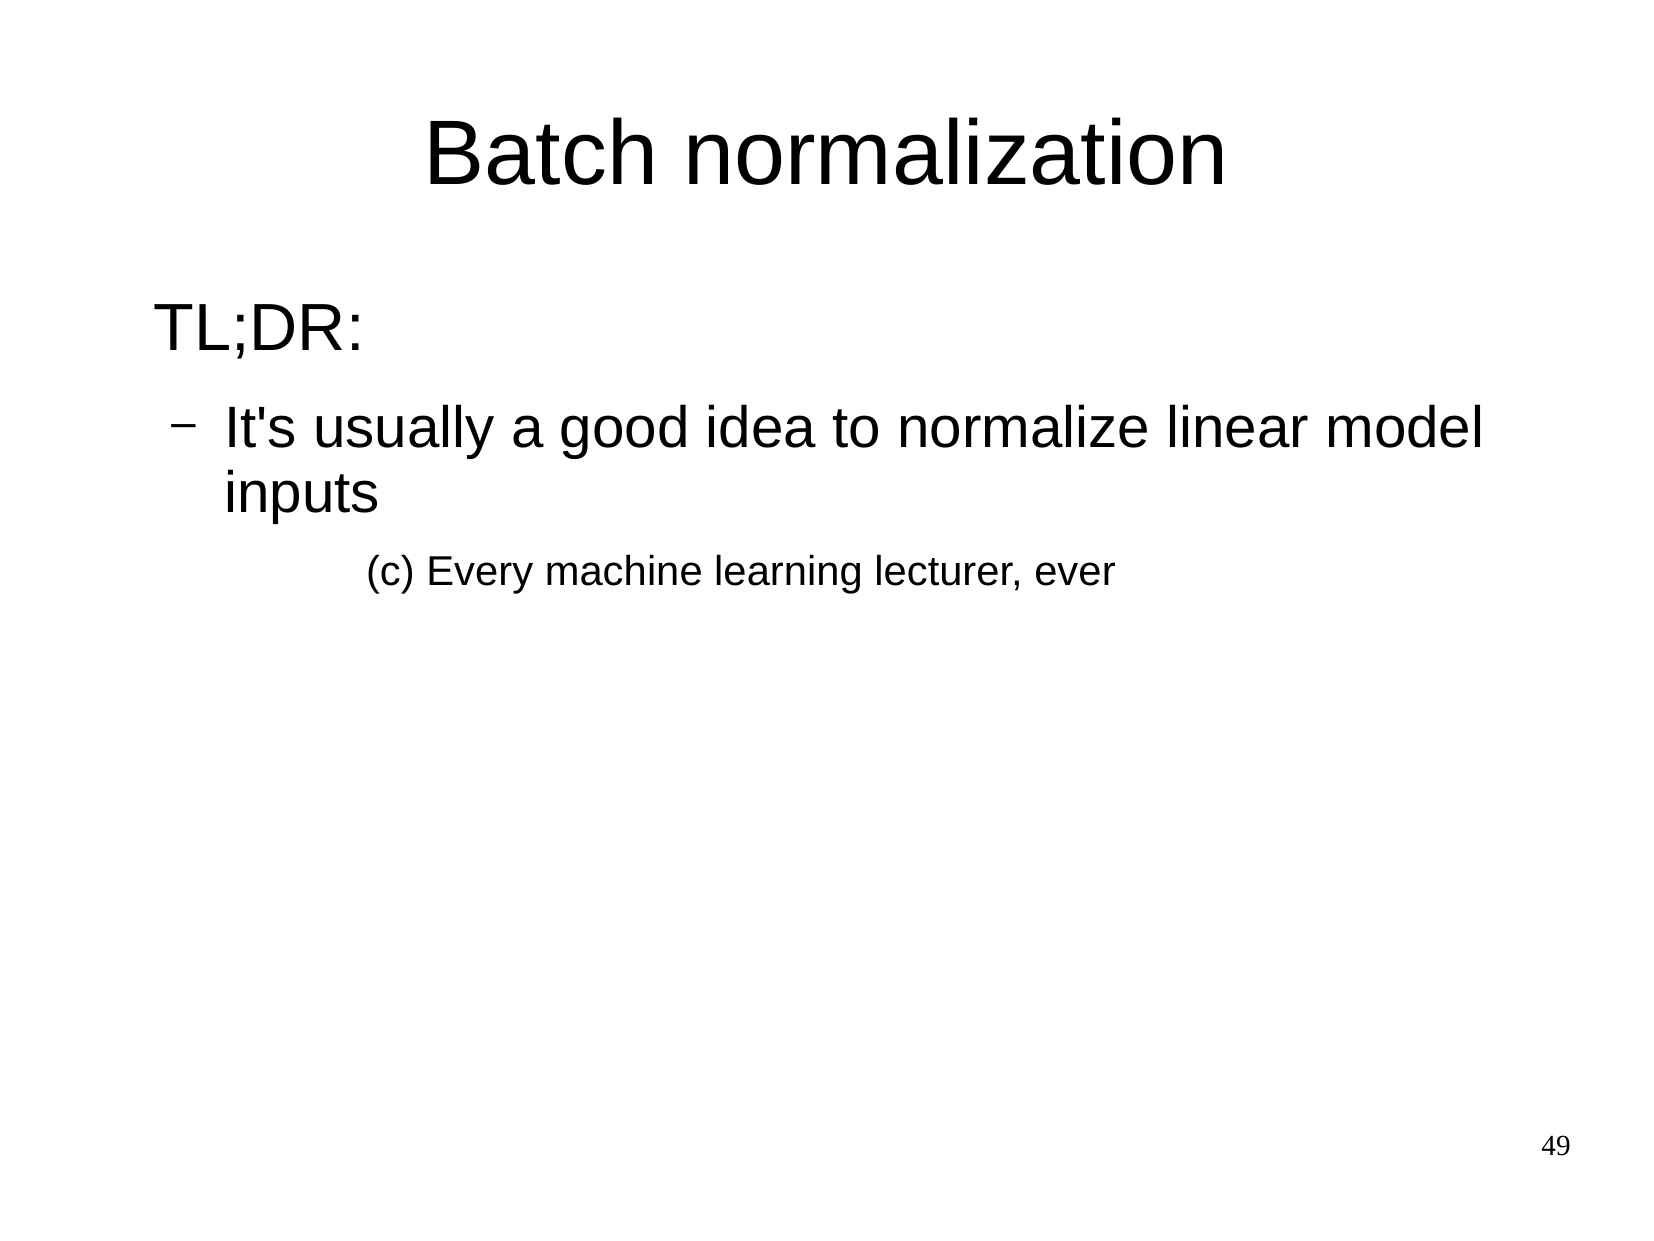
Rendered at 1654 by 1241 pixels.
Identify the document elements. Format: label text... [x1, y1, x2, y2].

list TL;DR: It's usually a good idea to normalize linear model inputs (c) Every machine learning lecturer, ever [82, 290, 1571, 1010]
title Batch normalization [82, 49, 1571, 257]
